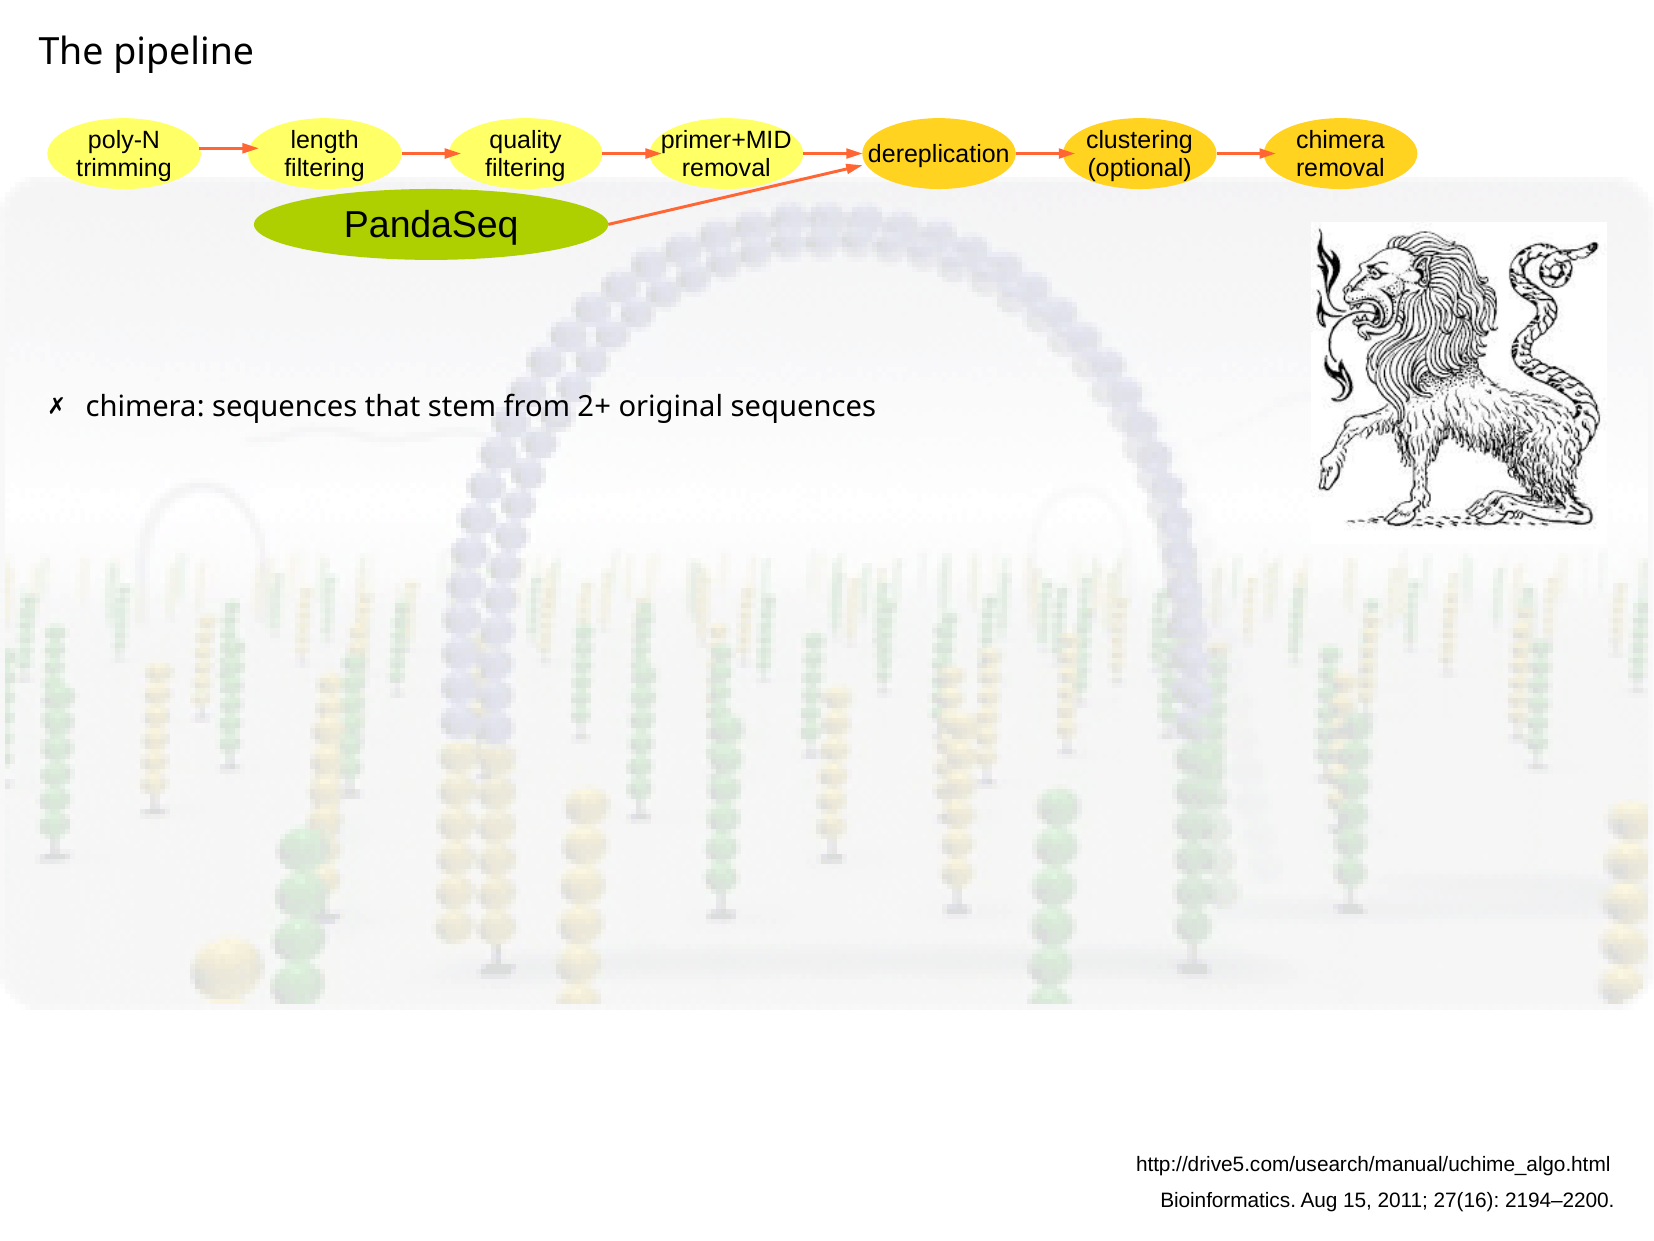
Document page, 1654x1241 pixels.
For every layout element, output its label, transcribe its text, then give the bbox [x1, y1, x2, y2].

text_box dereplication [862, 118, 1016, 190]
text_box PandaSeq [253, 188, 609, 260]
text_box clustering (optional) [1063, 118, 1217, 190]
text_box http://drive5.com/usearch/manual/uchime_algo.html [1121, 1145, 1654, 1203]
text_box primer+MID removal [650, 118, 804, 190]
text_box chimera removal [1264, 118, 1418, 190]
text_box quality filtering [449, 118, 603, 190]
text_box chimera: sequences that stem from 2+ original sequences [35, 378, 1040, 779]
text_box The pipeline [23, 16, 304, 92]
text_box [0, 0, 1654, 1241]
text_box length filtering [248, 118, 402, 190]
text_box poly-N trimming [47, 118, 201, 190]
picture [1311, 222, 1607, 544]
text_box Bioinformatics. Aug 15, 2011; 27(16): 2194–2200. [1145, 1203, 1637, 1220]
